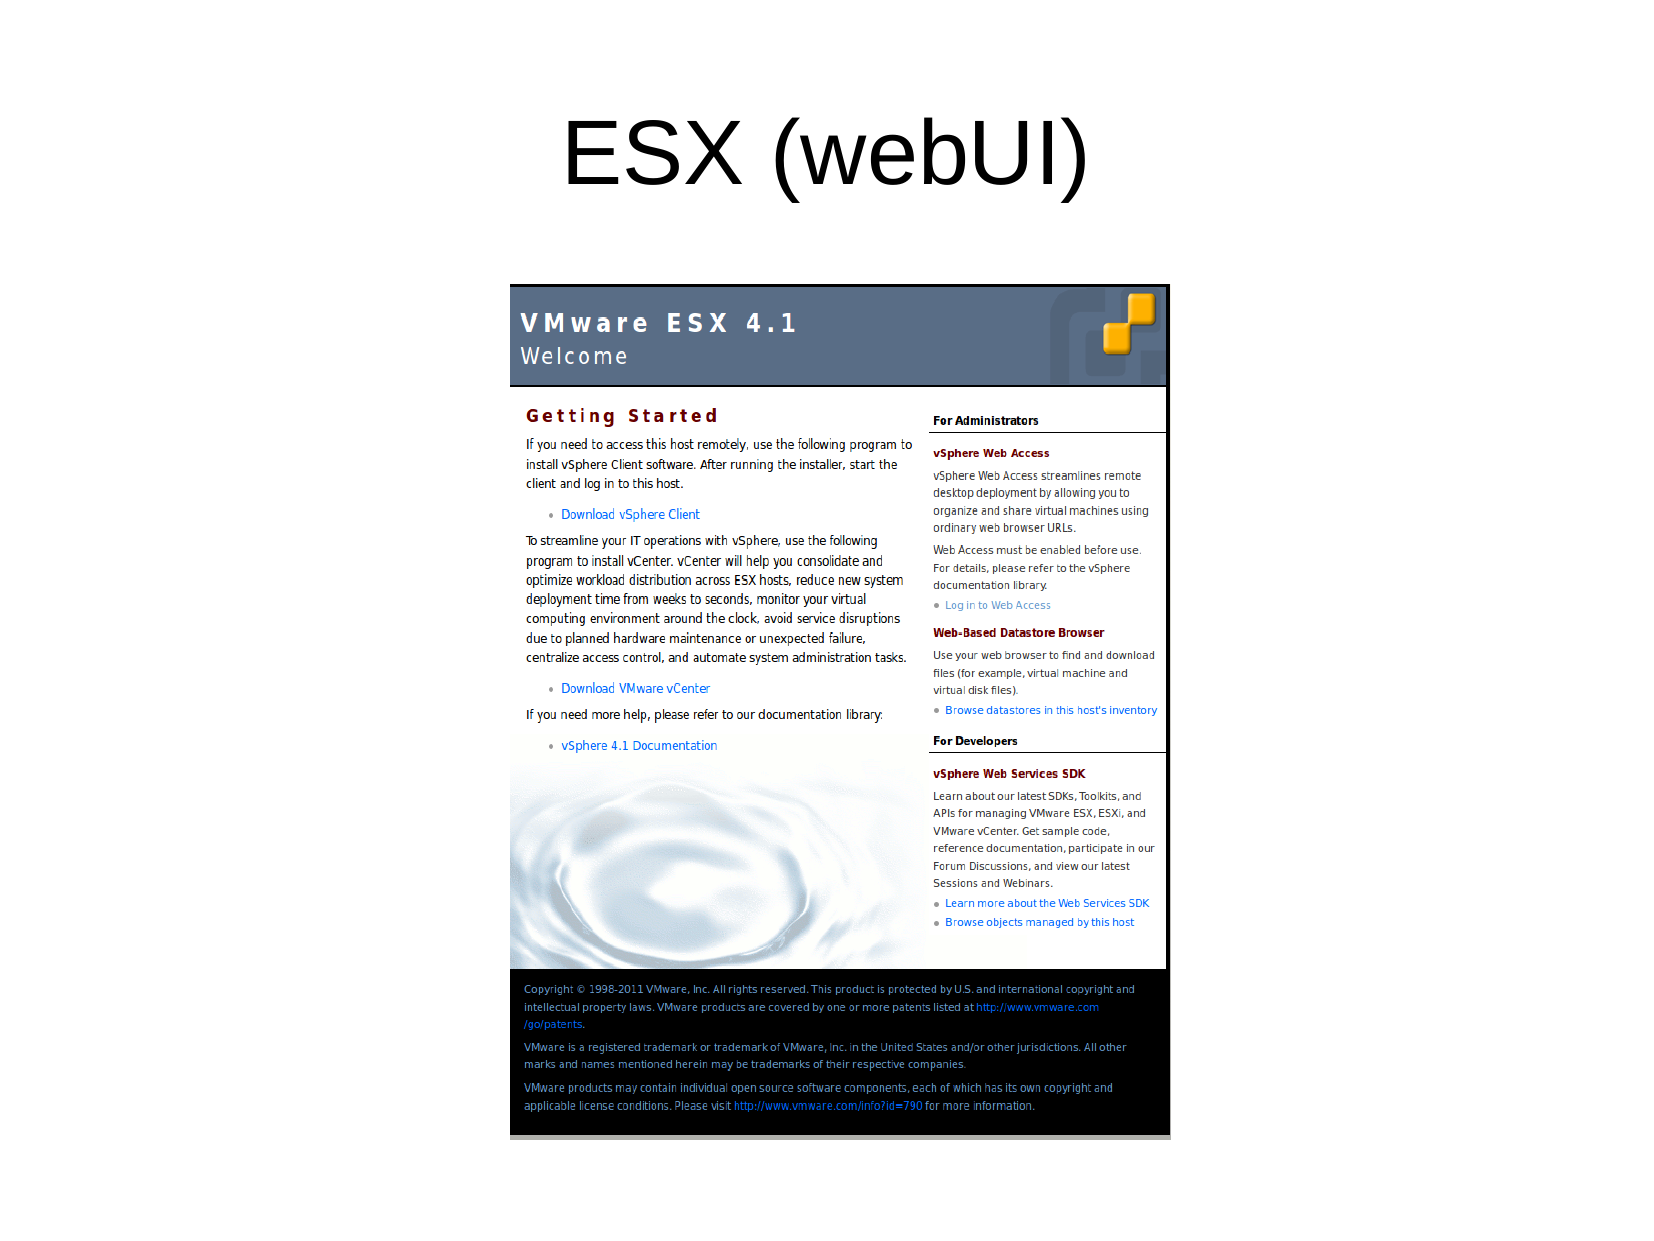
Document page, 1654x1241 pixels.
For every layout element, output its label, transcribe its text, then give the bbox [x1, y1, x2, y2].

picture [510, 284, 1171, 1141]
title ESX (webUI) [82, 49, 1571, 257]
